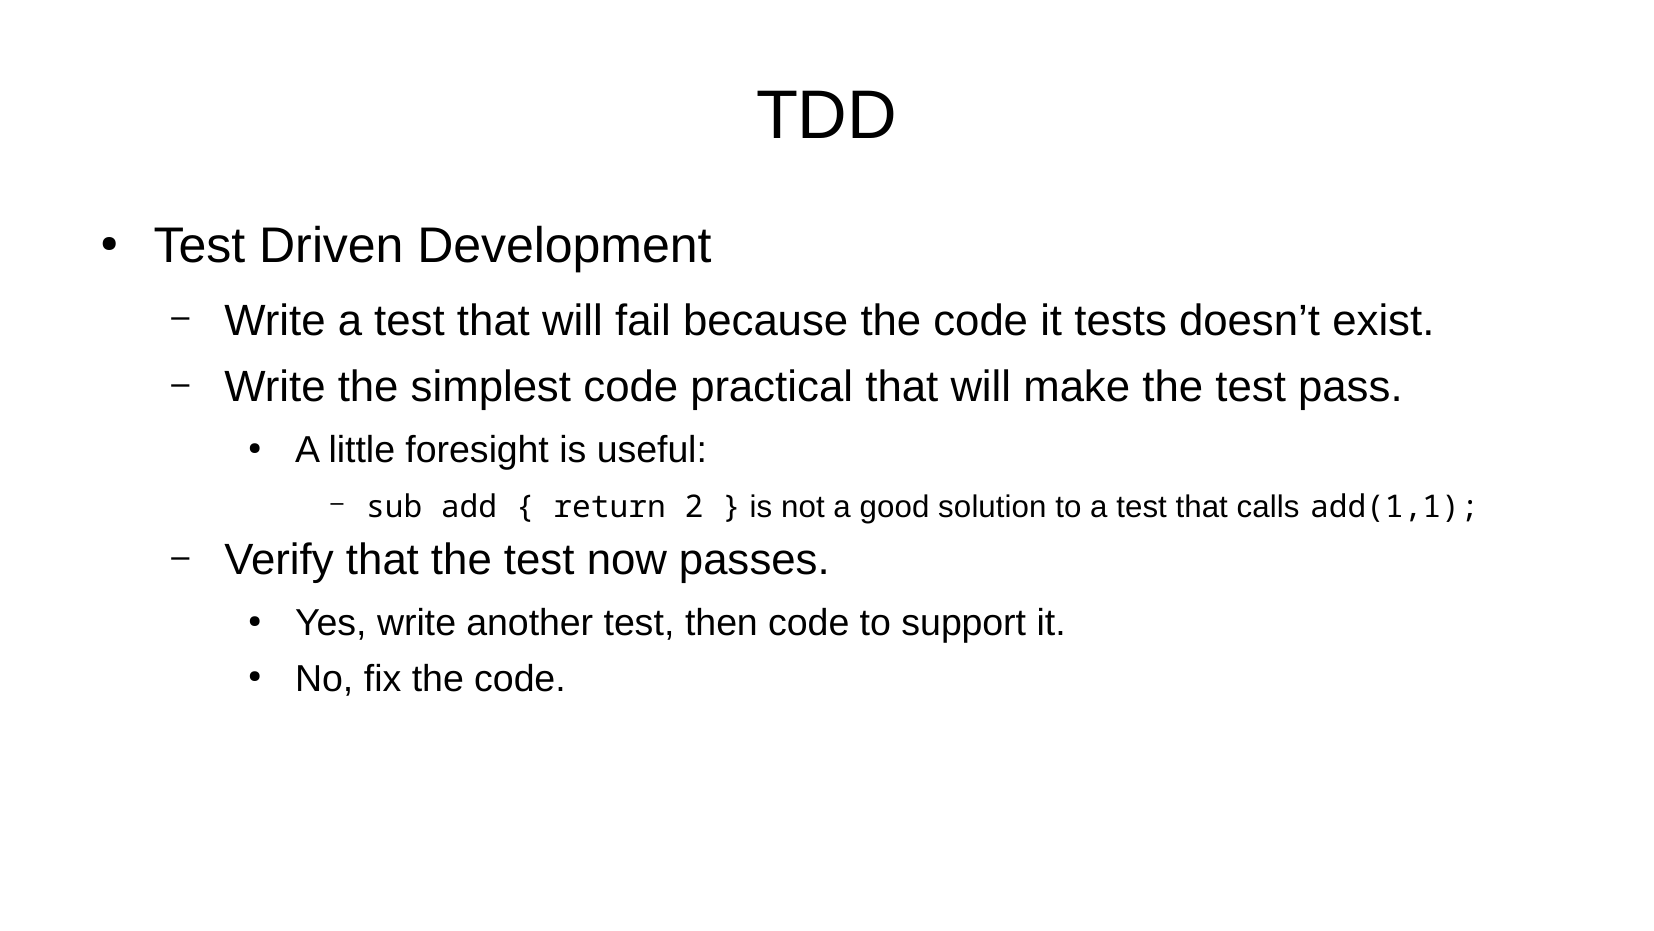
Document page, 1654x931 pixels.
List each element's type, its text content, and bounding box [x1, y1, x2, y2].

list Test Driven Development Write a test that will fail because the code it tests doesn’t exist. Write the simplest code practical that will make the test pass. A little foresight is useful: sub add { return 2 } is not a good solution to a test that calls add(1,1); Verify that the test now passes. Yes, write another test, then code to support it. No, fix the code. [82, 217, 1571, 758]
title TDD [82, 37, 1571, 193]
